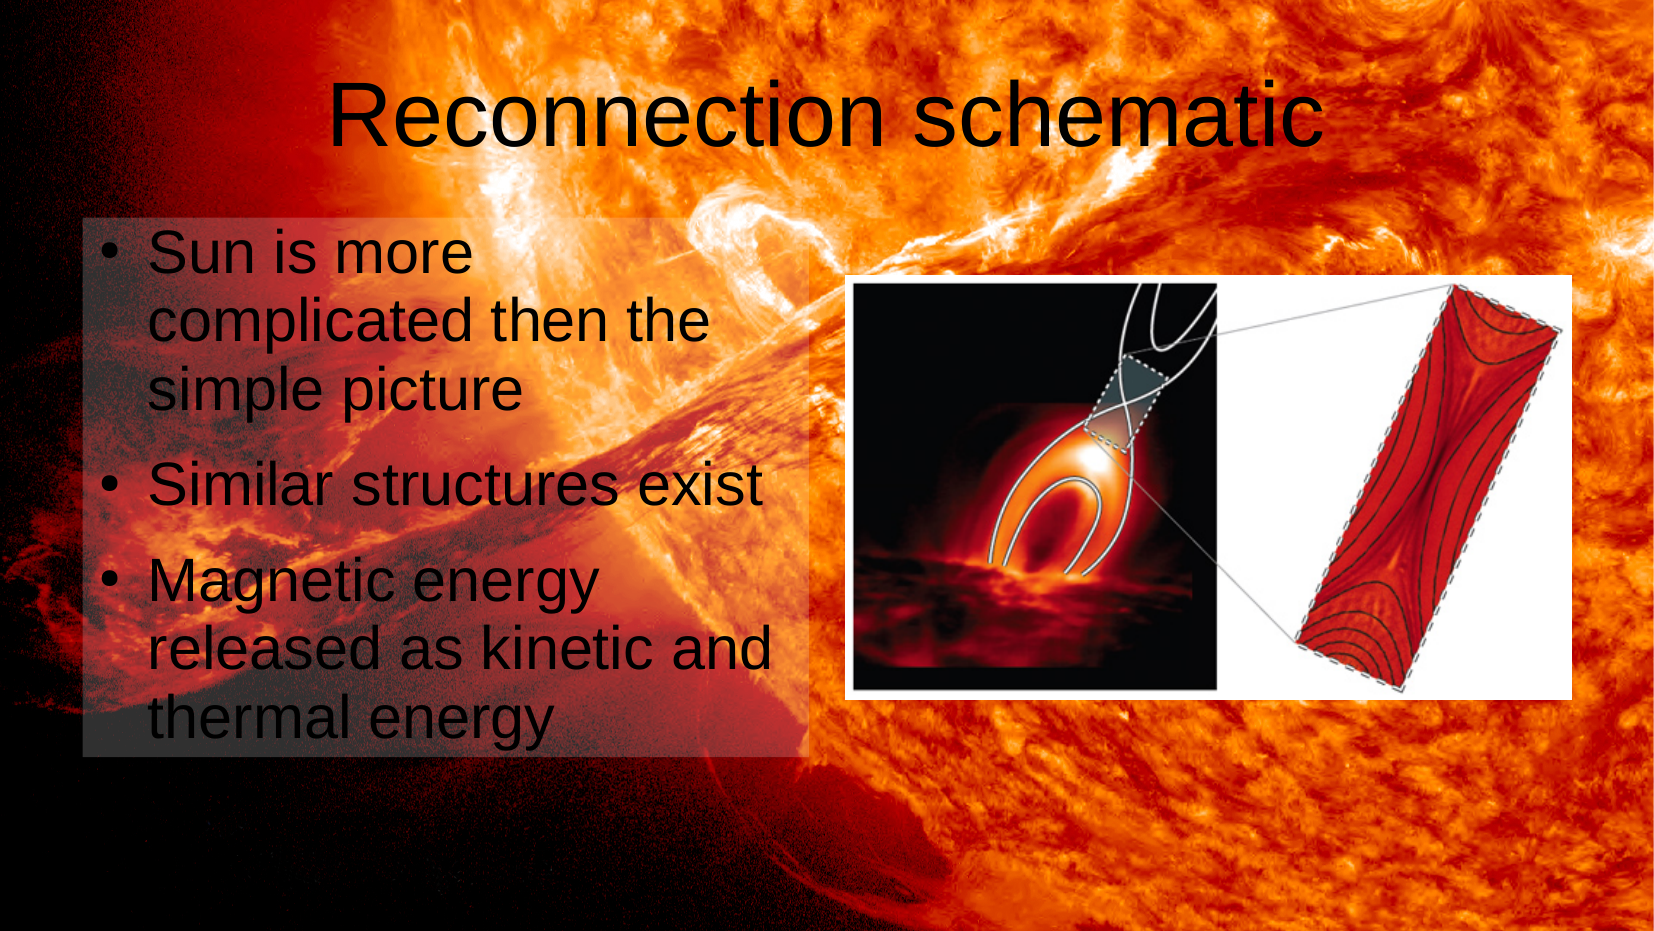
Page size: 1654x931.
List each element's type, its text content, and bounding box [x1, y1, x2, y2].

list Sun is more complicated then the simple picture Similar structures exist Magnetic energy released as kinetic and thermal energy [82, 217, 809, 758]
picture [0, 0, 1654, 931]
title Reconnection schematic [82, 37, 1571, 193]
